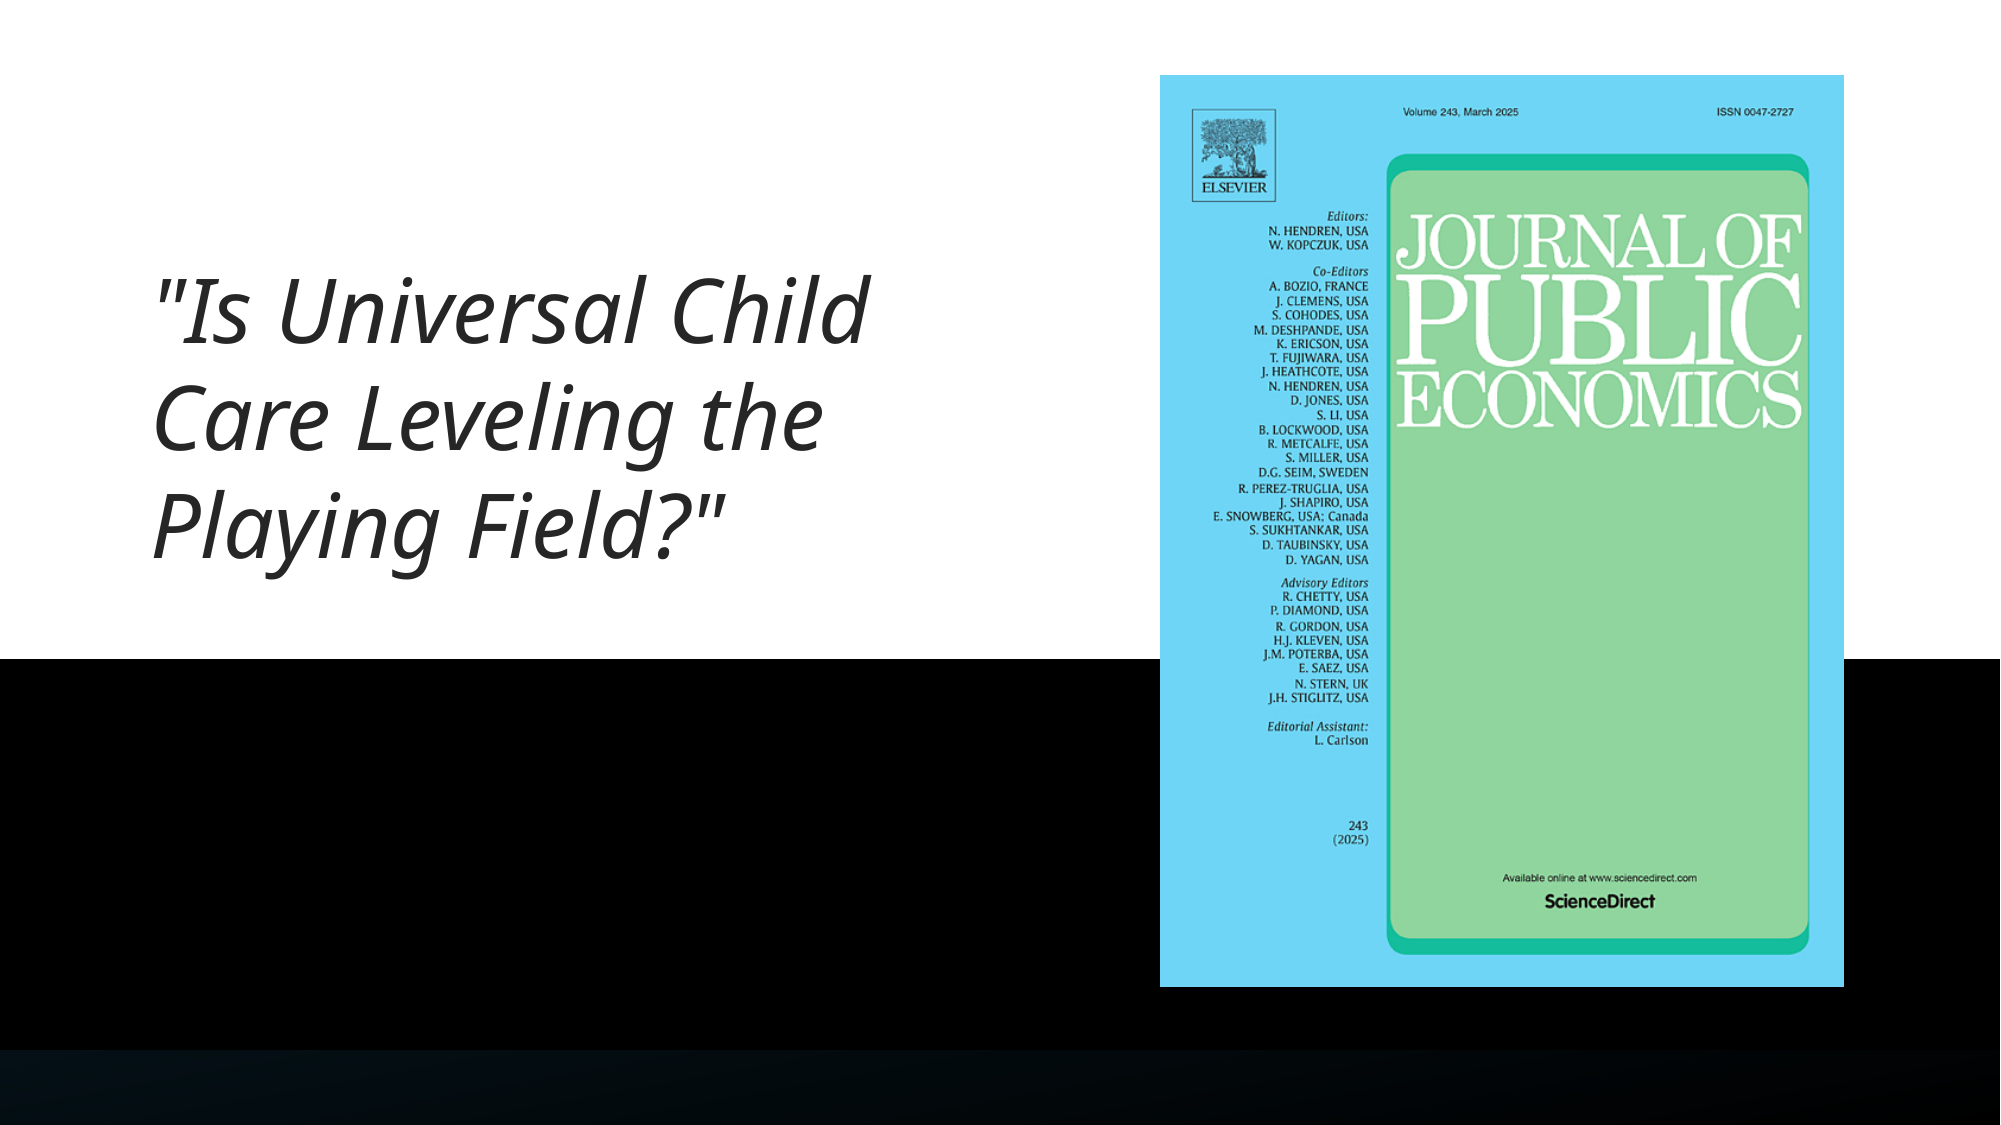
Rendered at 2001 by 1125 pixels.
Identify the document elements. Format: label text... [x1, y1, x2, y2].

text_box [0, 0, 2000, 1125]
title "Is Universal Child Care Leveling the Playing Field?" [135, 151, 983, 584]
picture [1160, 76, 1844, 987]
